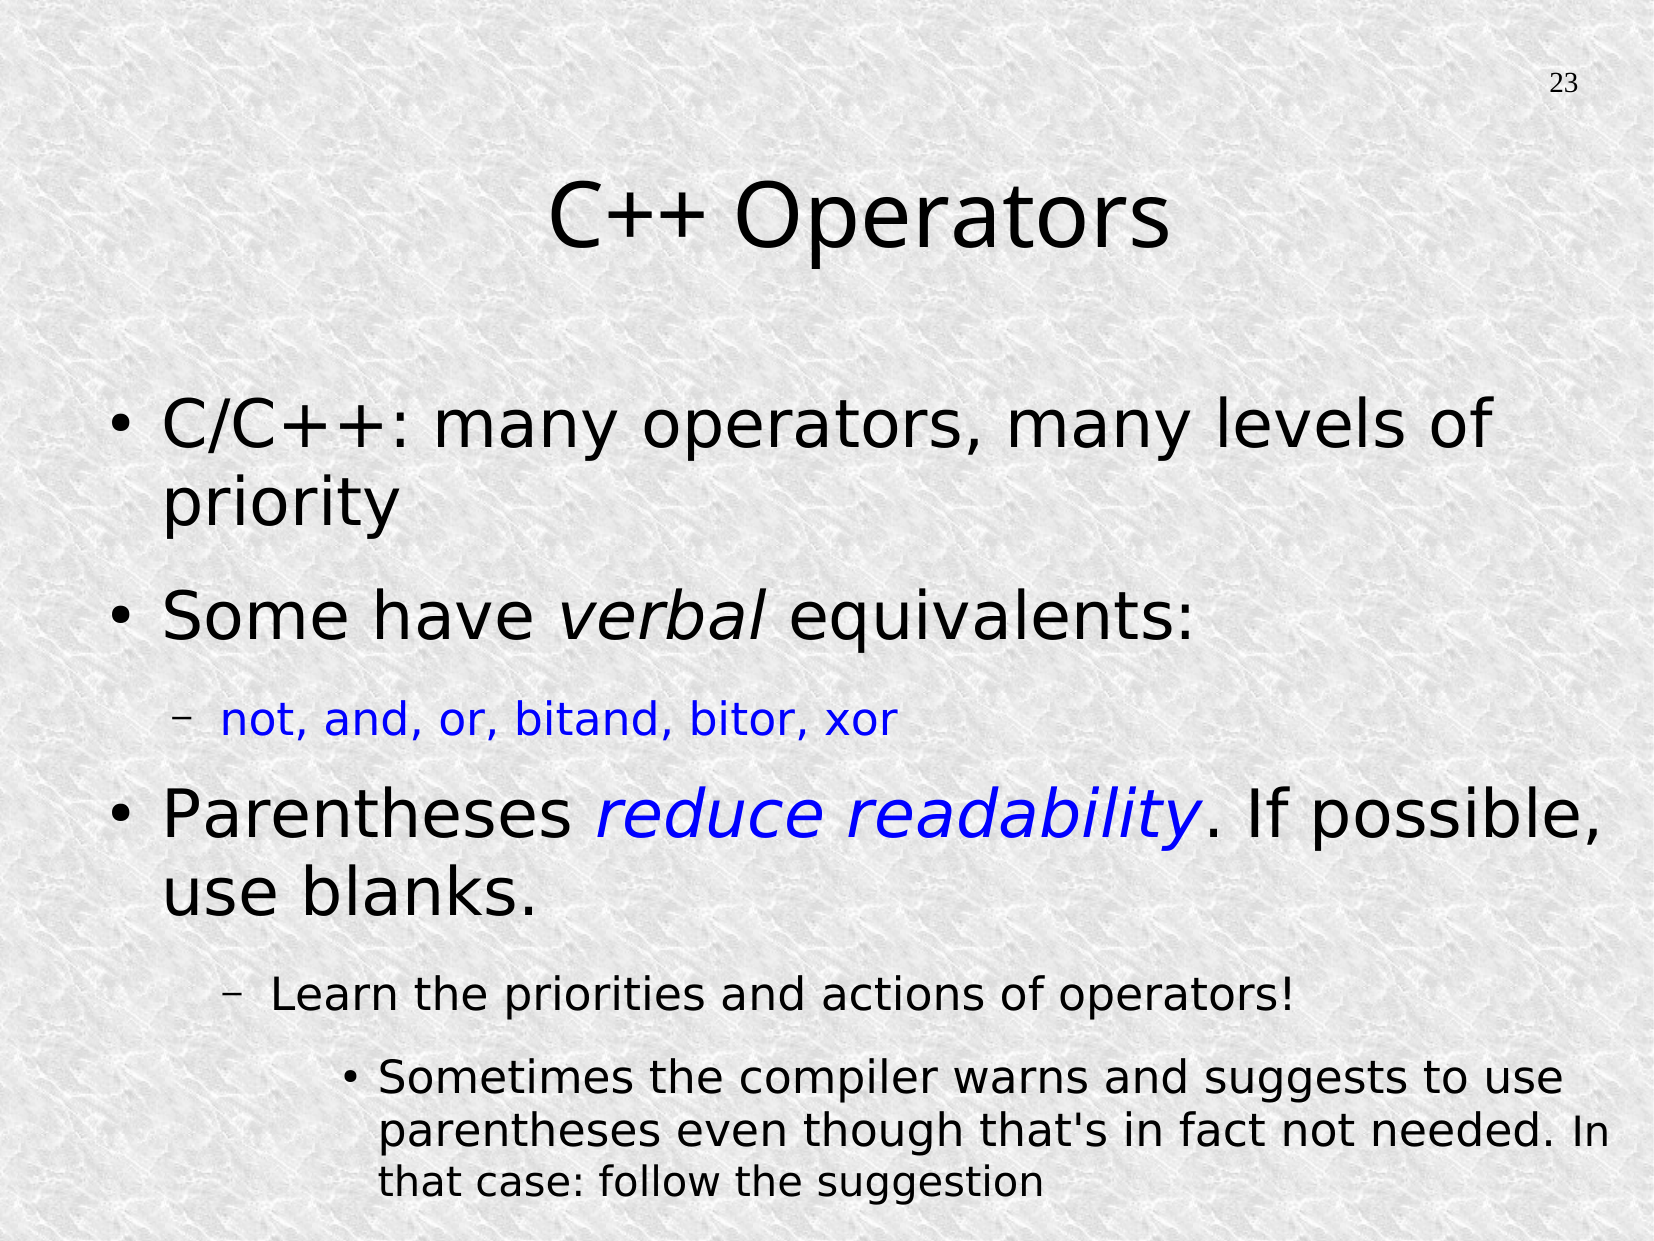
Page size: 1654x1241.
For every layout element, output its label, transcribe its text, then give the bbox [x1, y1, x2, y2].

list C/C++: many operators, many levels of priority Some have verbal equivalents: not, and, or, bitand, bitor, xor Parentheses reduce readability. If possible, use blanks. Learn the priorities and actions of operators! Sometimes the compiler warns and suggests to use parentheses even though that's in fact not needed. In that case: follow the suggestion [91, 385, 1654, 1236]
title C++ Operators [91, 81, 1629, 342]
picture [0, 0, 1654, 1241]
